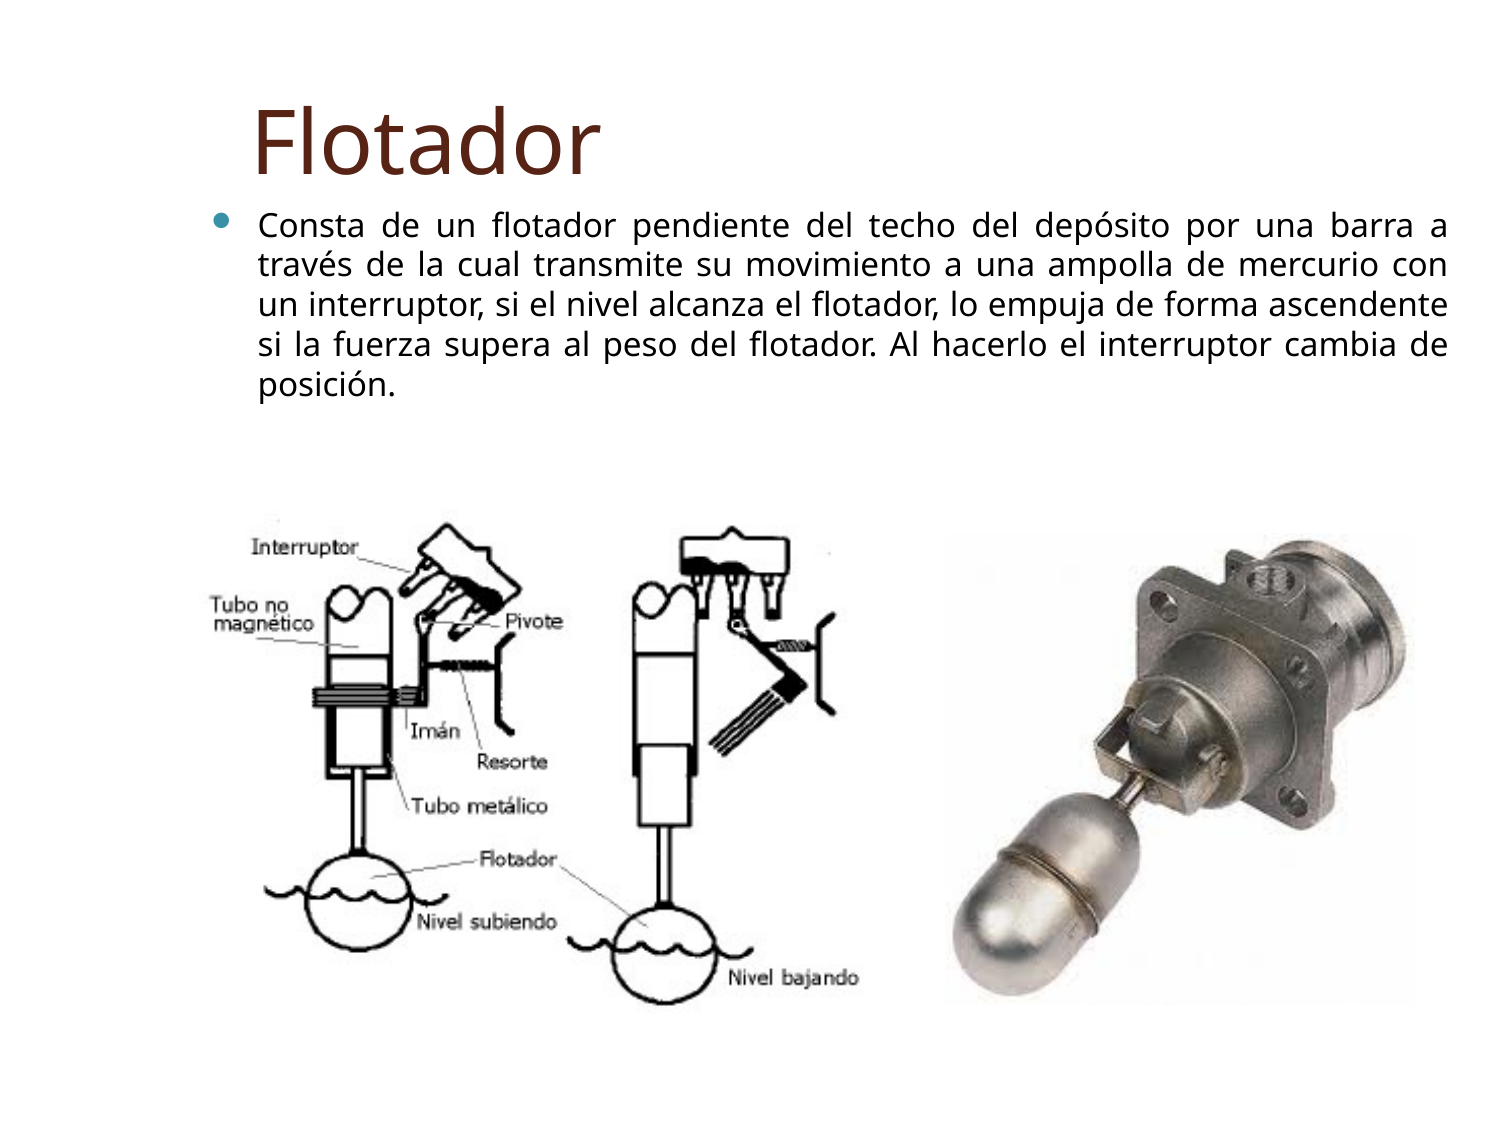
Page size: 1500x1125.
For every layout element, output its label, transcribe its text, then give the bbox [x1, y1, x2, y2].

picture [183, 494, 892, 1024]
list Consta de un flotador pendiente del techo del depósito por una barra a través de la cual transmite su movimiento a una ampolla de mercurio con un interruptor, si el nivel alcanza el flotador, lo empuja de forma ascendente si la fuerza supera al peso del flotador. Al hacerlo el interruptor cambia de posición. [183, 196, 1466, 984]
title Flotador [235, 45, 1466, 196]
picture [945, 533, 1415, 1006]
